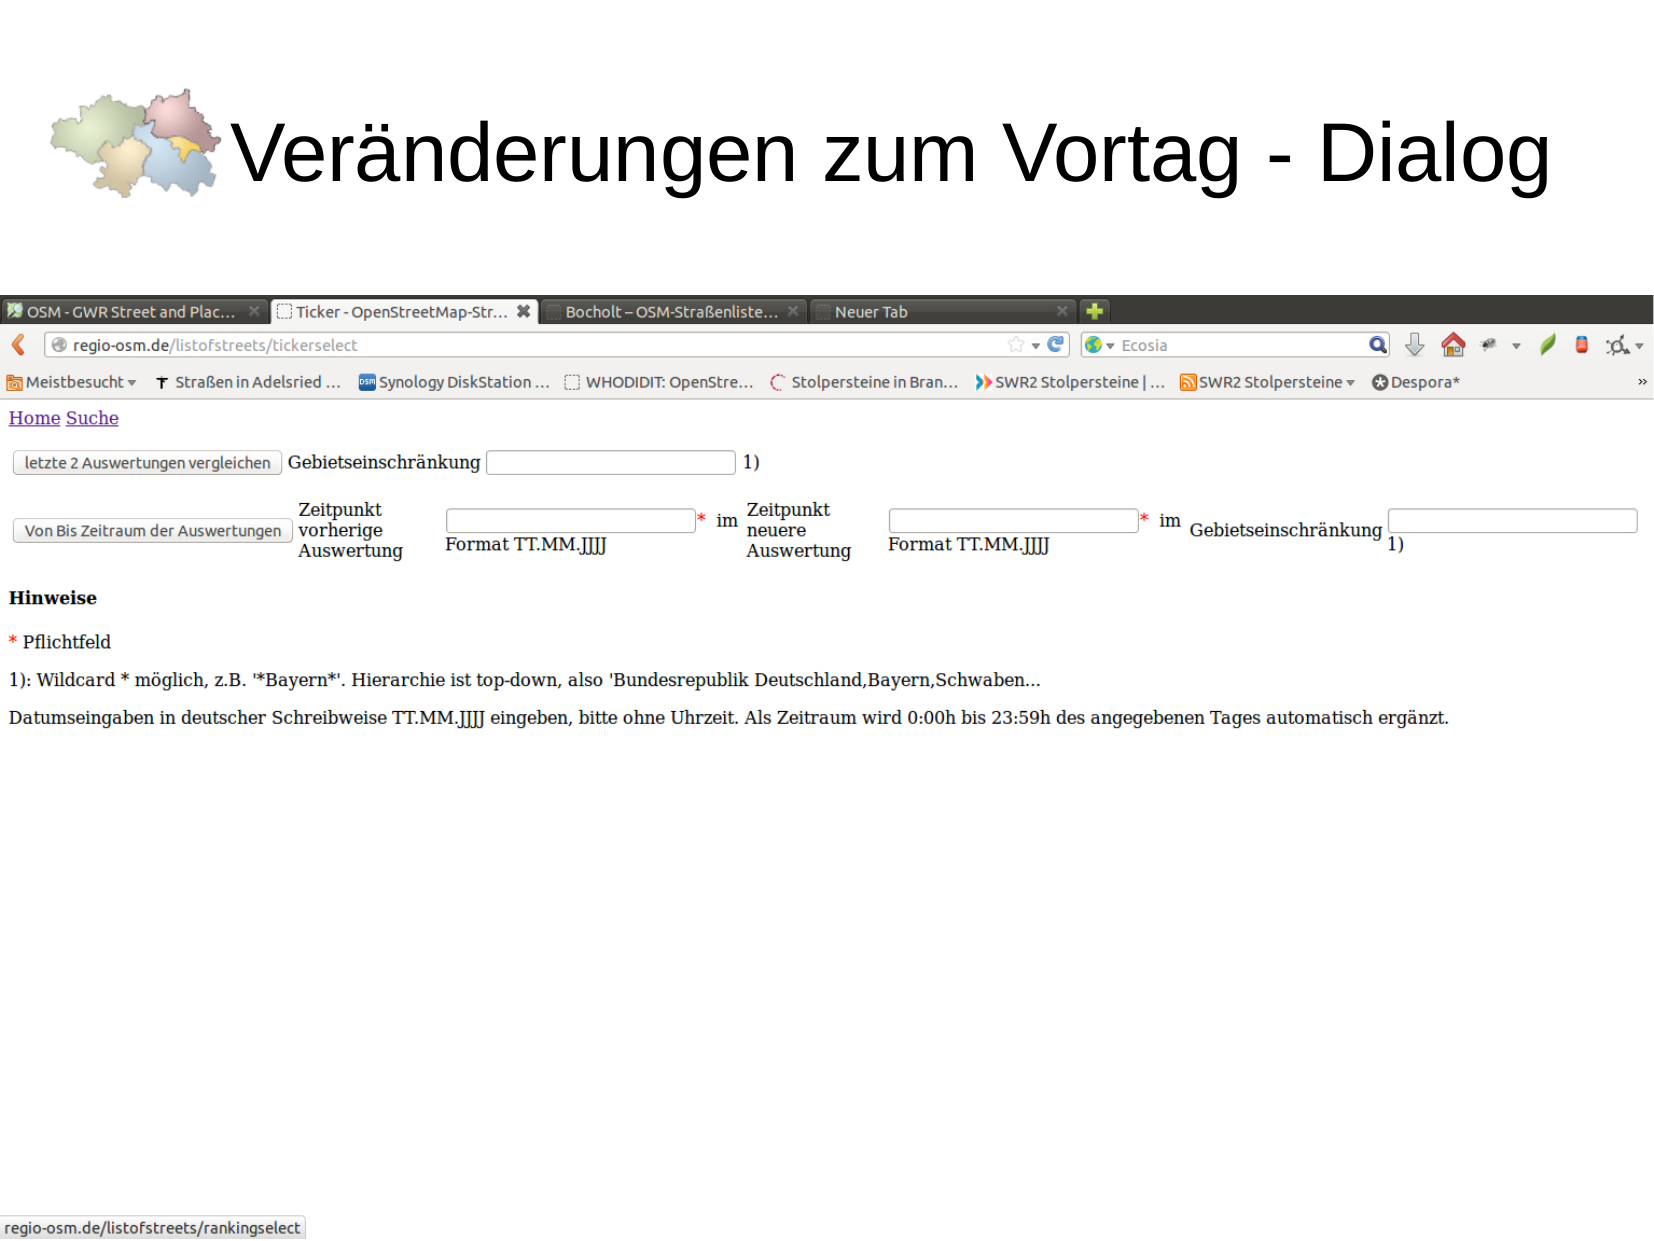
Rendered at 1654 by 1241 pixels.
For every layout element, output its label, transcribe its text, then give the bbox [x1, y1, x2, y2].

picture [0, 295, 1654, 1239]
picture [11, 68, 212, 225]
title Veränderungen zum Vortag - Dialog [212, 49, 1571, 257]
